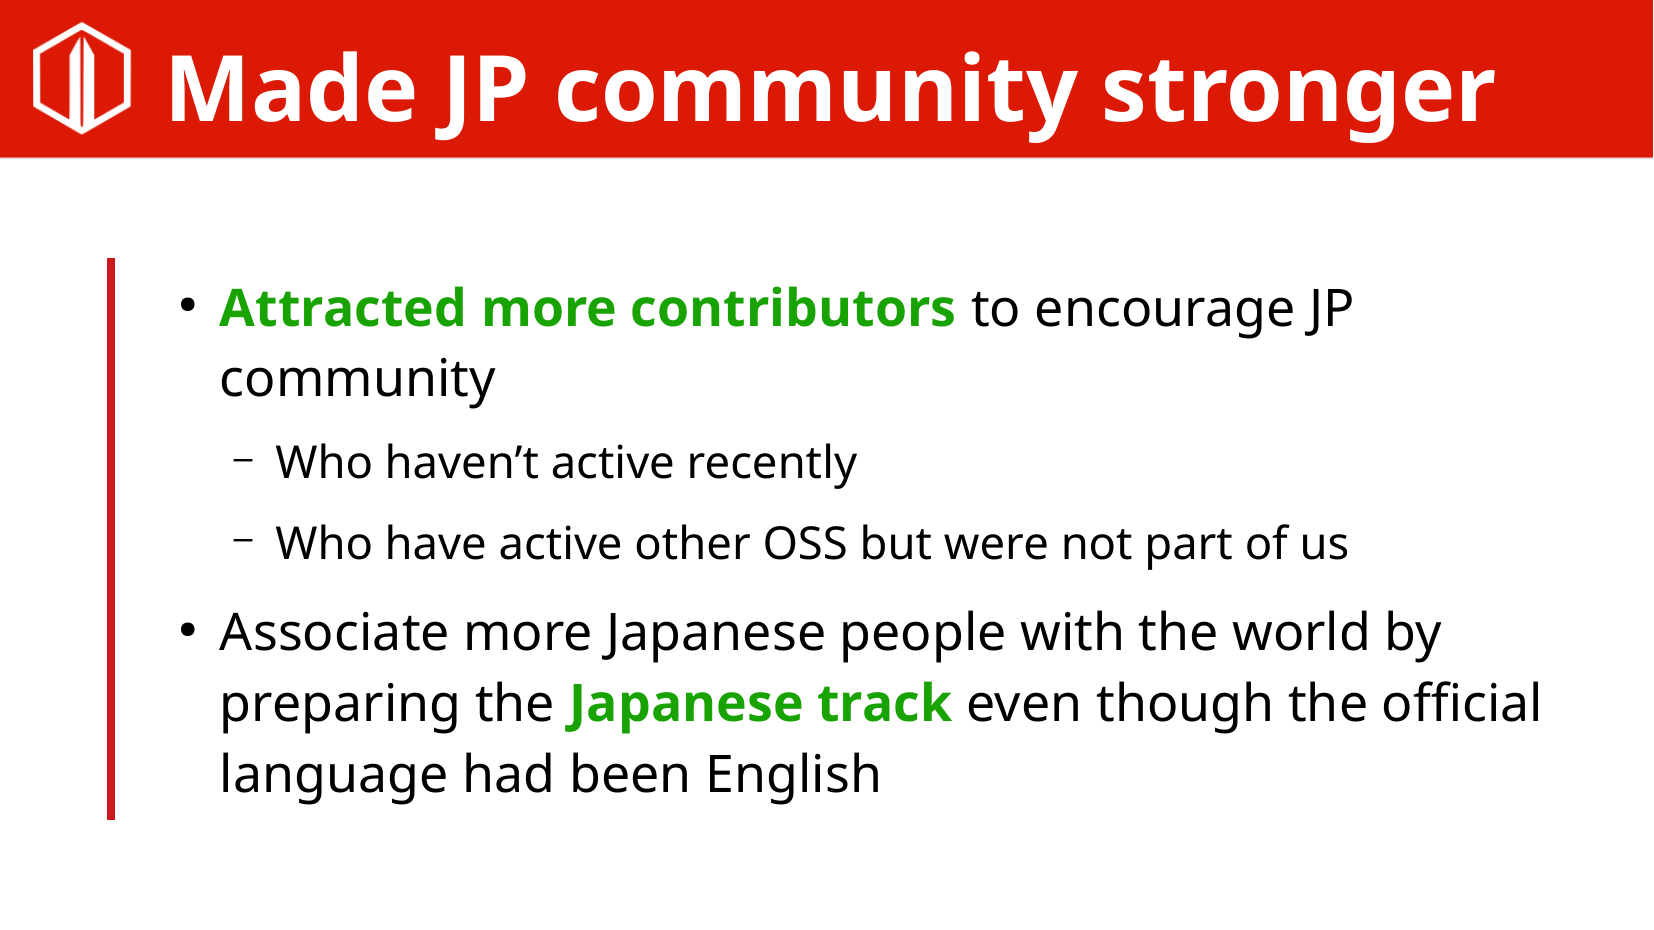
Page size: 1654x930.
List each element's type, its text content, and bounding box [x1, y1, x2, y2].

title Made JP community stronger [164, 30, 1571, 142]
picture [0, 0, 1653, 930]
list Attracted more contributors to encourage JP community Who haven’t active recently Who have active other OSS but were not part of us Associate more Japanese people with the world by preparing the Japanese track even though the official language had been English [164, 270, 1571, 810]
